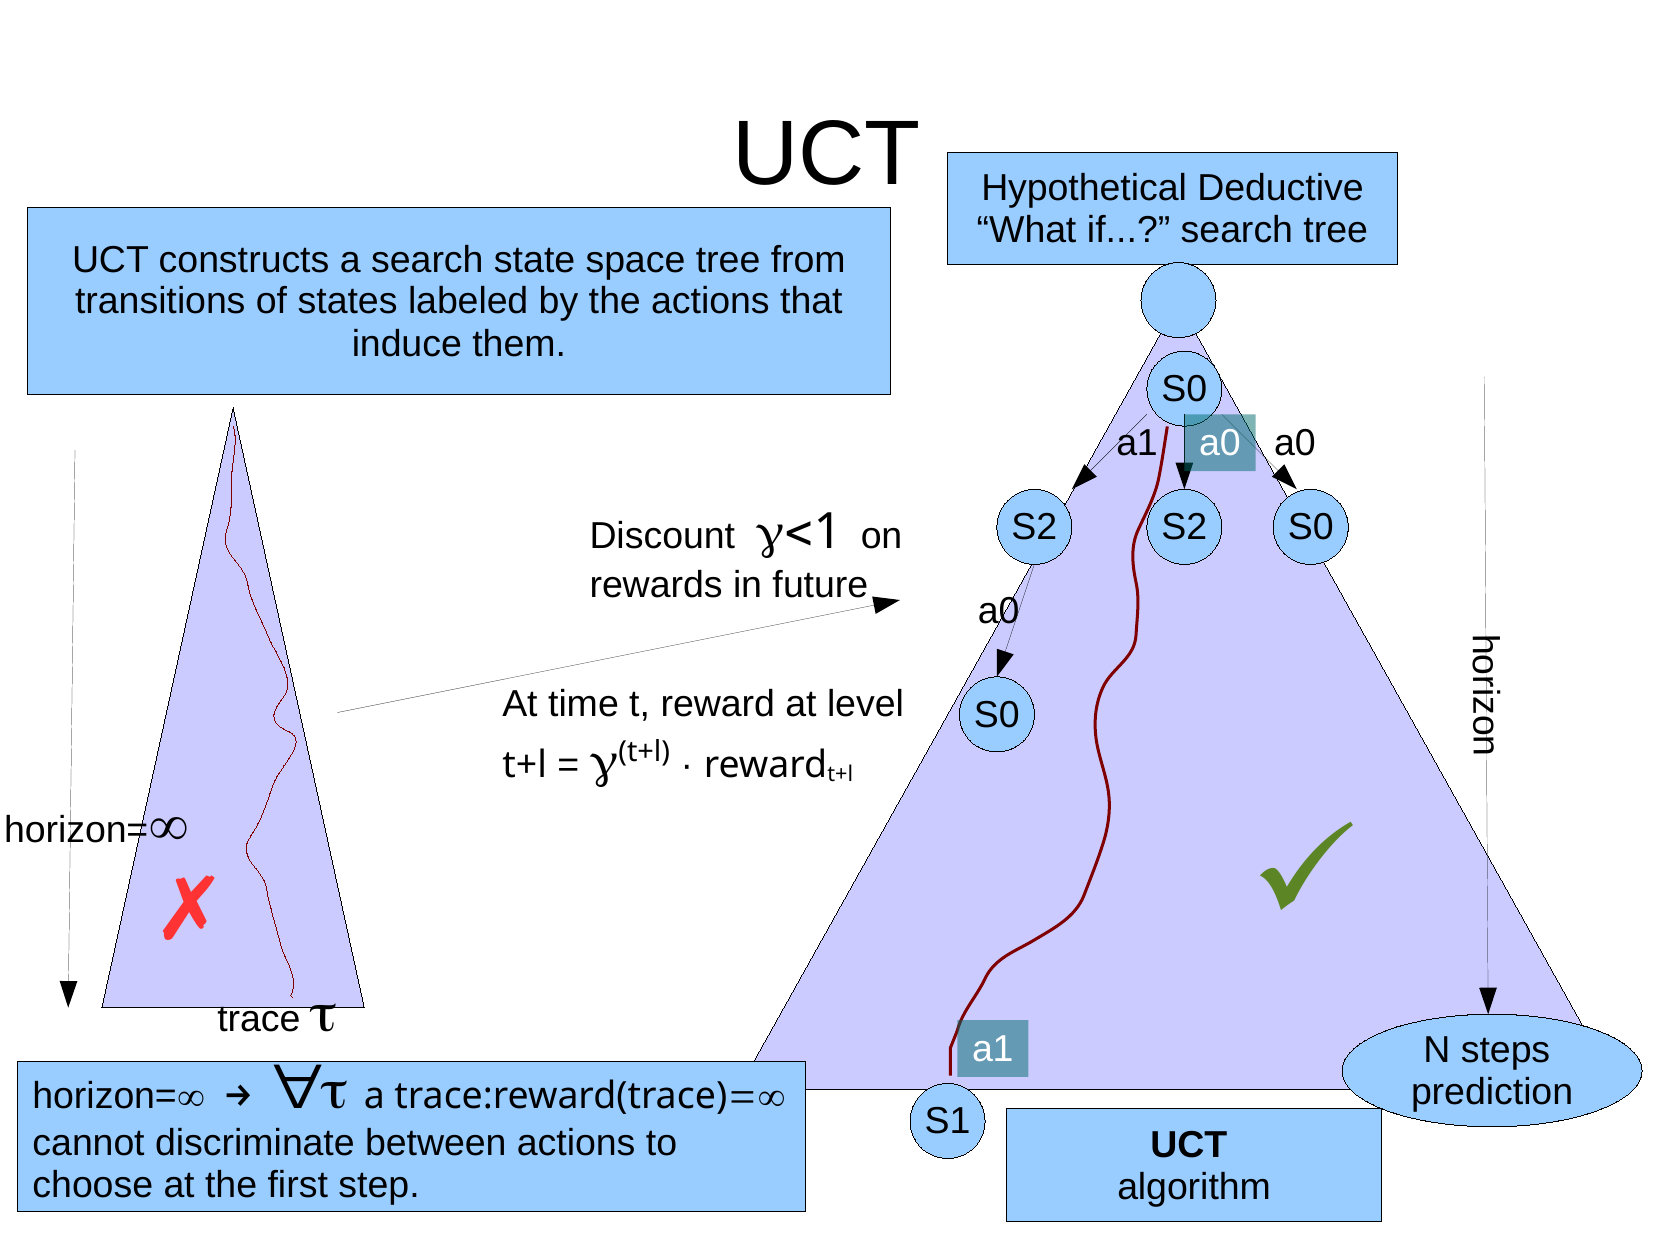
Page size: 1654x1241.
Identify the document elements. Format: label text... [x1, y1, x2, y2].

text_box ✗ [150, 847, 234, 976]
text_box [1115, 262, 1217, 414]
text_box [1087, 439, 1101, 469]
text_box a0 [963, 582, 1035, 640]
text_box S1 [910, 1083, 986, 1159]
text_box Discount γ<1 on rewards in future [574, 487, 938, 618]
text_box S2 [996, 489, 1072, 565]
text_box a1 [957, 1020, 1029, 1077]
text_box S0 [959, 676, 1035, 752]
text_box a1 [1101, 414, 1173, 472]
text_box [1488, 855, 1583, 1025]
text_box UCT constructs a search state space tree from transitions of states labeled by the actions that induce them. [27, 207, 891, 395]
text_box S0 [1146, 351, 1222, 427]
text_box [1213, 378, 1242, 414]
text_box horizon=∞ [0, 798, 205, 868]
text_box ✓ [1235, 825, 1374, 978]
text_box a0 [1184, 414, 1256, 472]
text_box N steps prediction [1342, 1014, 1643, 1127]
title UCT [82, 49, 1571, 257]
text_box [753, 450, 1487, 1090]
text_box a0 [1259, 414, 1331, 472]
text_box S0 [1273, 489, 1349, 565]
text_box S2 [1146, 489, 1222, 565]
text_box [101, 407, 365, 1008]
text_box UCT algorithm [1006, 1108, 1382, 1222]
text_box At time t, reward at level t+l = γ(t+l) · rewardt+l [487, 675, 919, 802]
text_box trace τ [202, 984, 352, 1058]
text_box Hypothetical Deductive “What if...?” search tree [947, 152, 1398, 265]
text_box [1021, 565, 1033, 582]
text_box horizon=∞ → ∀τ a trace:reward(trace)=∞ cannot discriminate between actions to choose at the first step. [17, 1061, 806, 1212]
text_box [1151, 425, 1184, 507]
